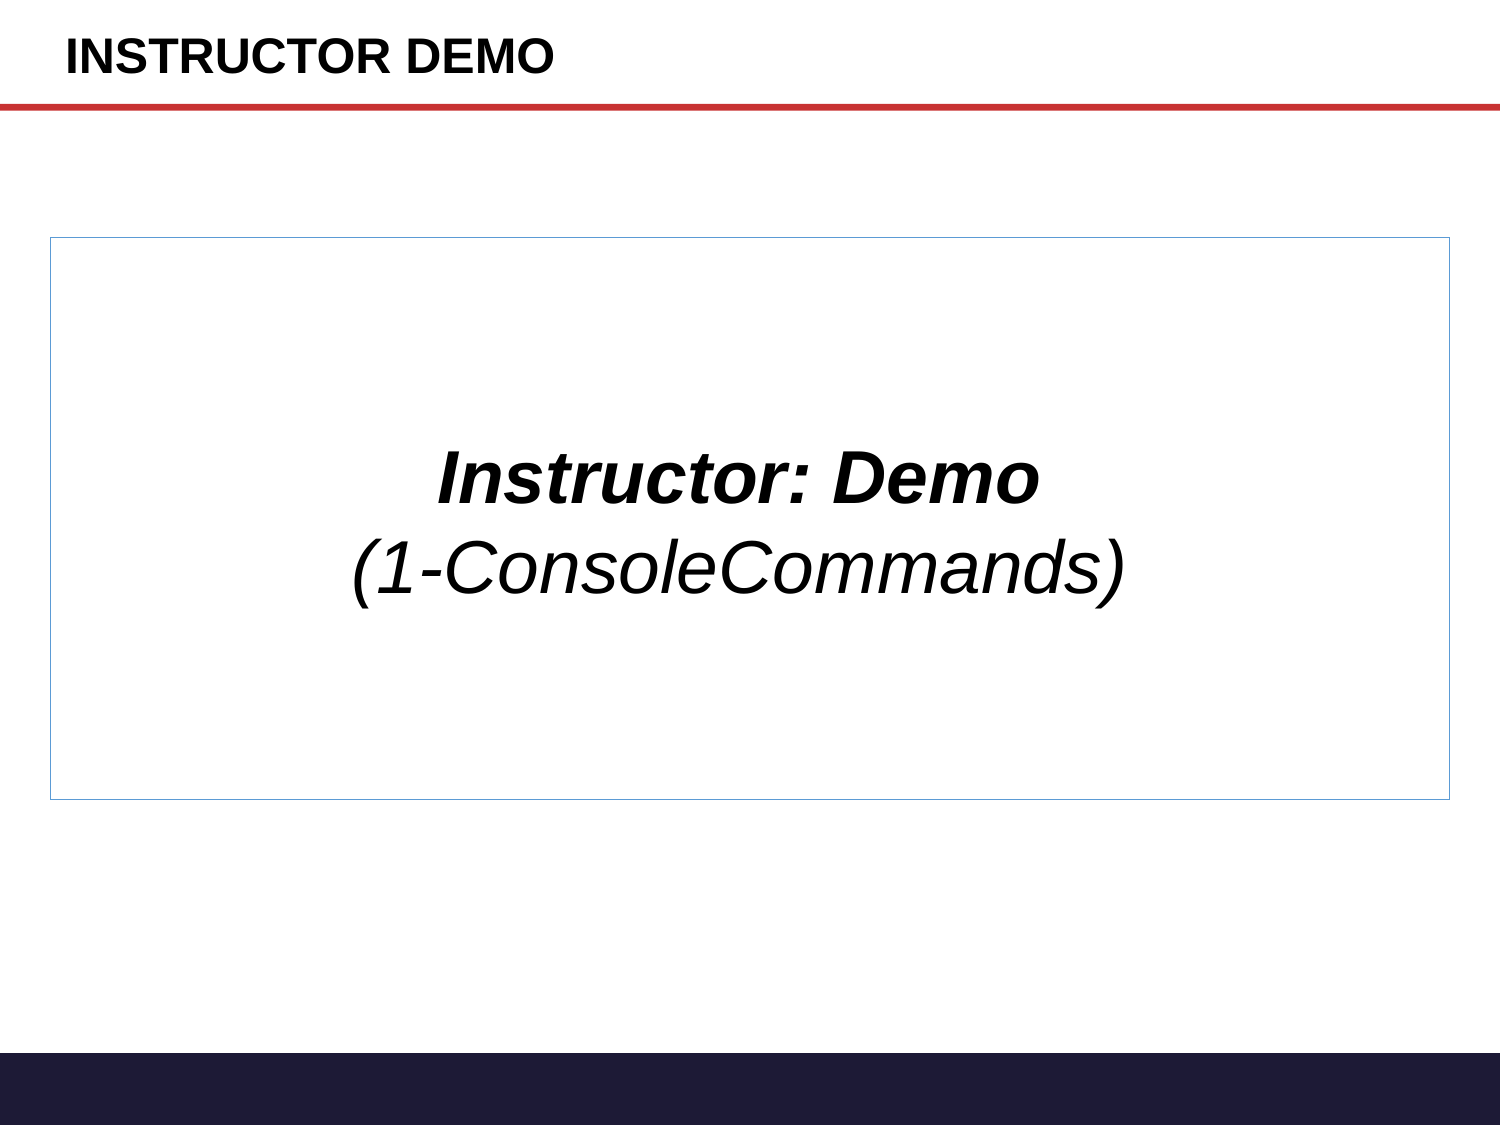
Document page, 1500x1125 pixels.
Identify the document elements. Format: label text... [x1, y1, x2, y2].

title INSTRUCTOR DEMO [50, 0, 948, 108]
text_box Instructor: Demo (1-ConsoleCommands) [50, 237, 1450, 800]
